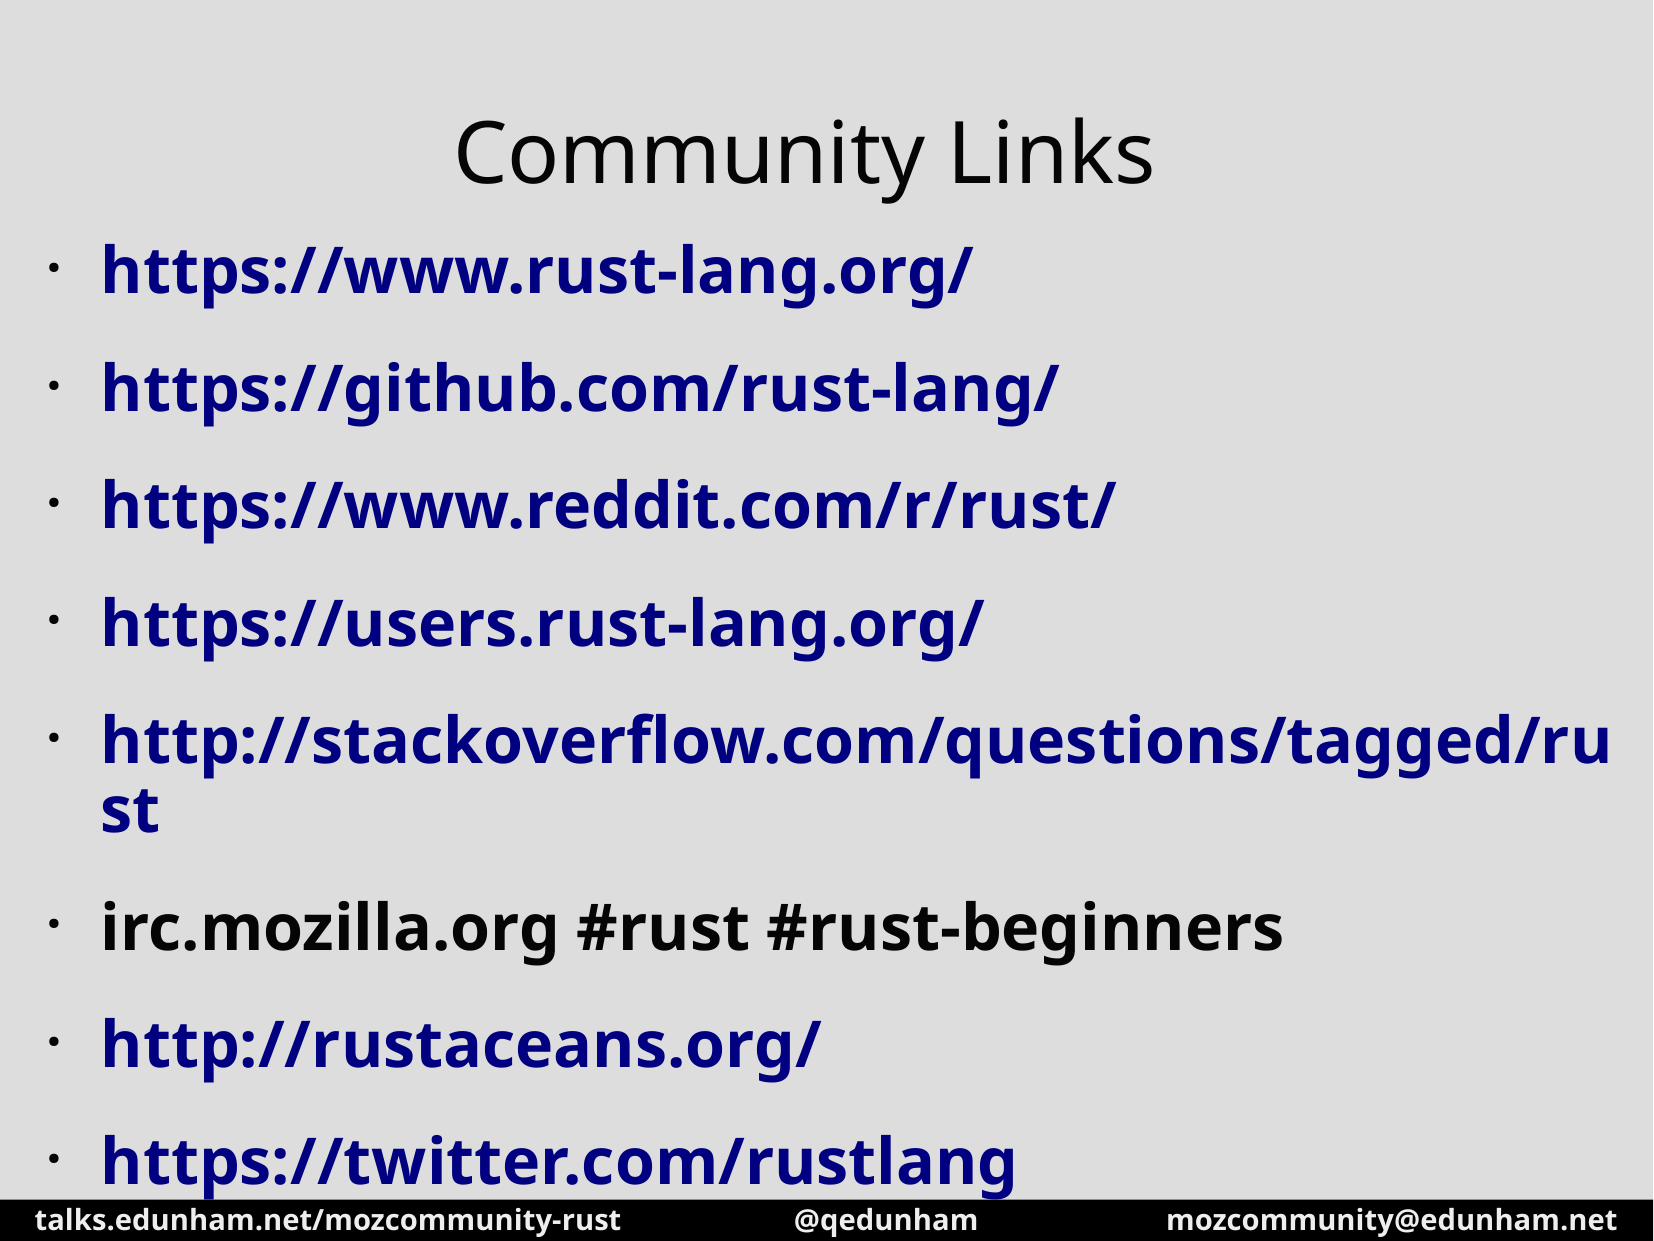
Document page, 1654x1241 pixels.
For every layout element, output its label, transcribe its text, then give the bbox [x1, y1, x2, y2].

title Community Links [15, 47, 1594, 253]
list https://www.rust-lang.org/ https://github.com/rust-lang/ https://www.reddit.com/r/rust/ https://users.rust-lang.org/ http://stackoverflow.com/questions/tagged/rust irc.mozilla.org #rust #rust-beginners http://rustaceans.org/ https://twitter.com/rustlang [30, 225, 1621, 1171]
